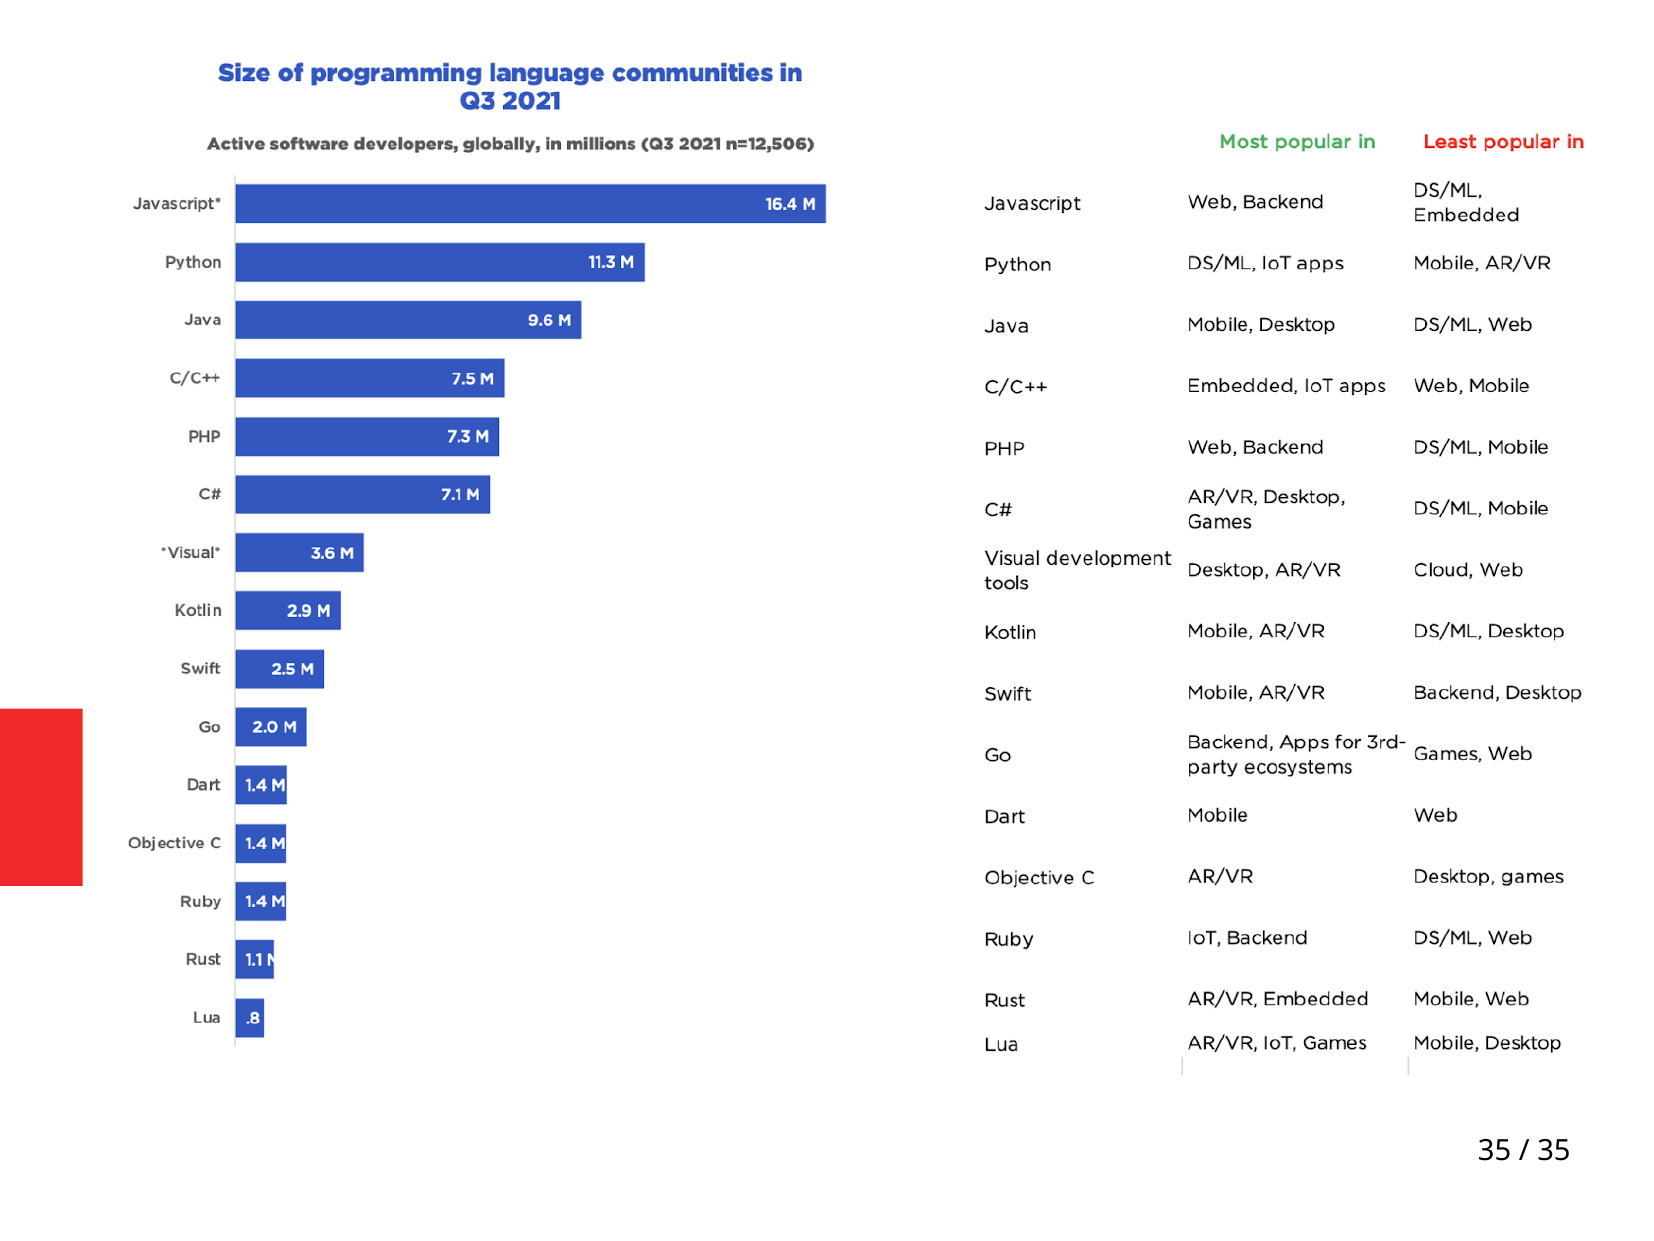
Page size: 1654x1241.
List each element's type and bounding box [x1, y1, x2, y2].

picture [94, 40, 1607, 1075]
